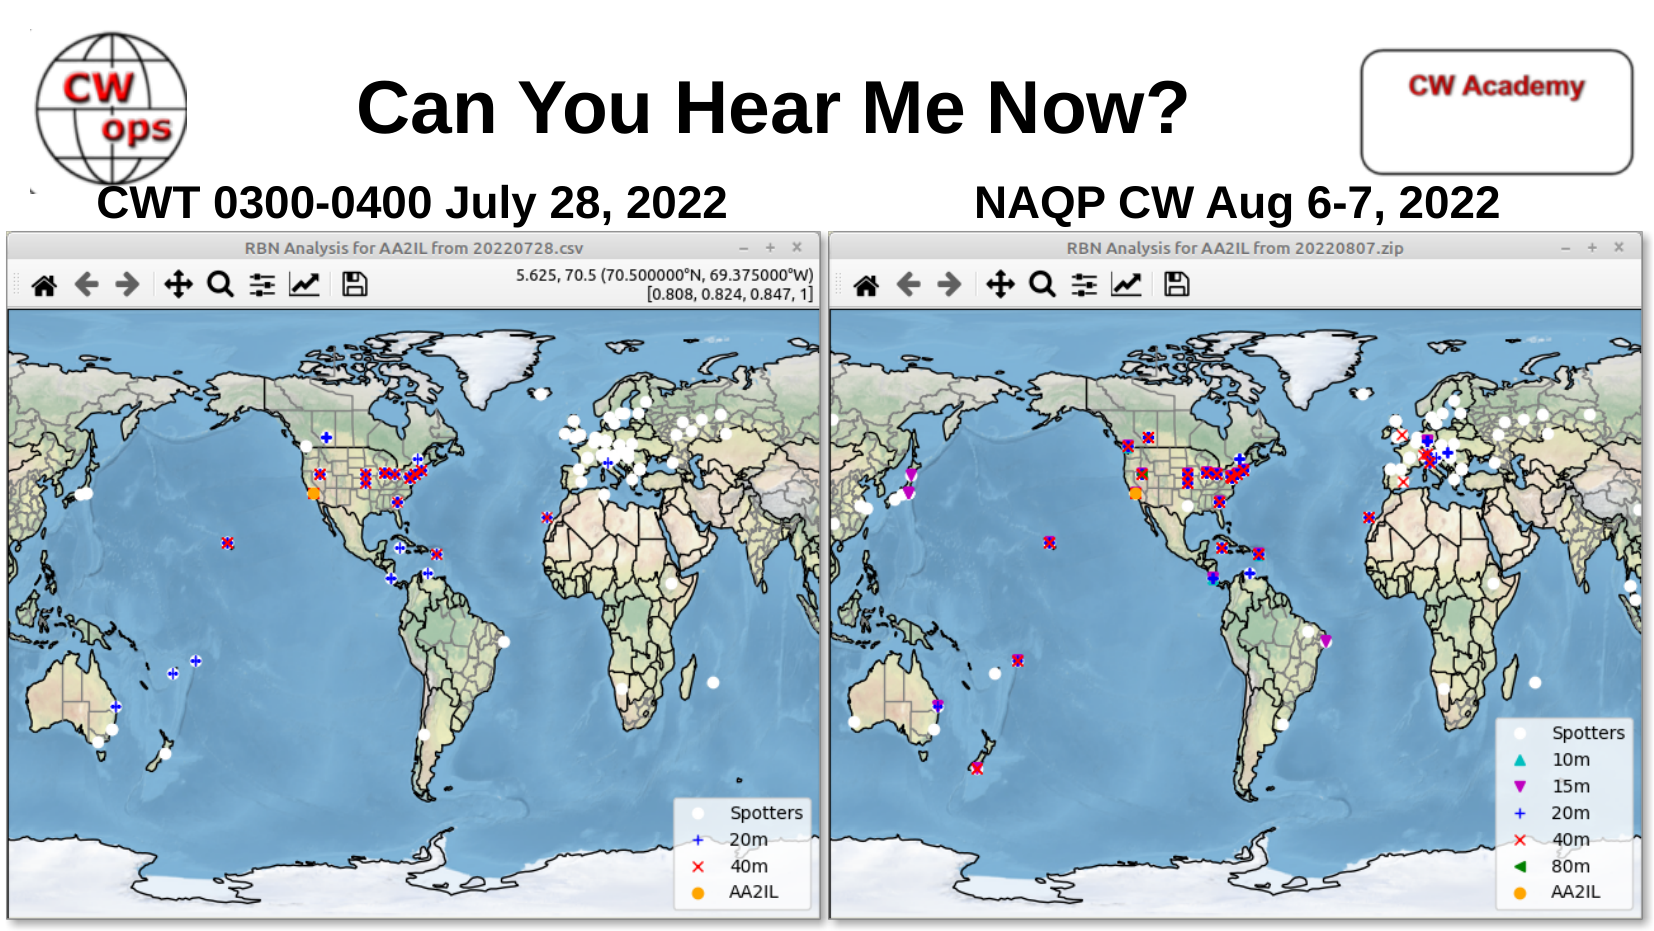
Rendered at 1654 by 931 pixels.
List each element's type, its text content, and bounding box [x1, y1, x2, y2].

title Can You Hear Me Now? [30, 30, 1519, 186]
picture [0, 225, 1654, 931]
title CWT 0300-0400 July 28, 2022 [15, 150, 811, 256]
title NAQP CW Aug 6-7, 2022 [840, 150, 1636, 256]
picture [1519, 37, 1640, 186]
